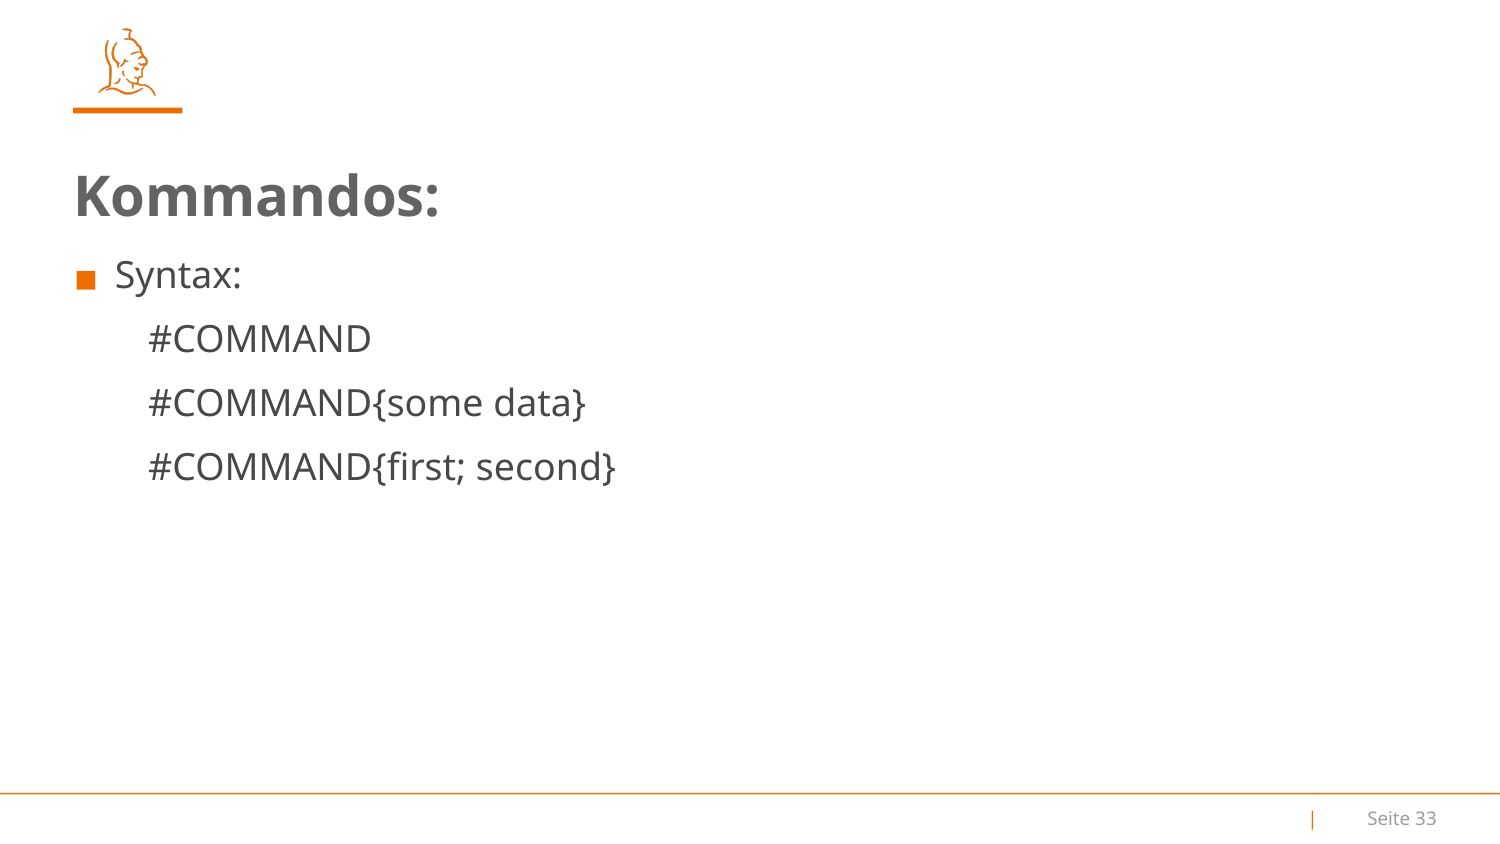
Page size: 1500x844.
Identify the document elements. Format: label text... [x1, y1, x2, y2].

list Syntax: #COMMAND #COMMAND{some data} #COMMAND{first; second} [62, 245, 1036, 775]
picture [95, 26, 158, 98]
list Kommandos: [62, 155, 1230, 237]
